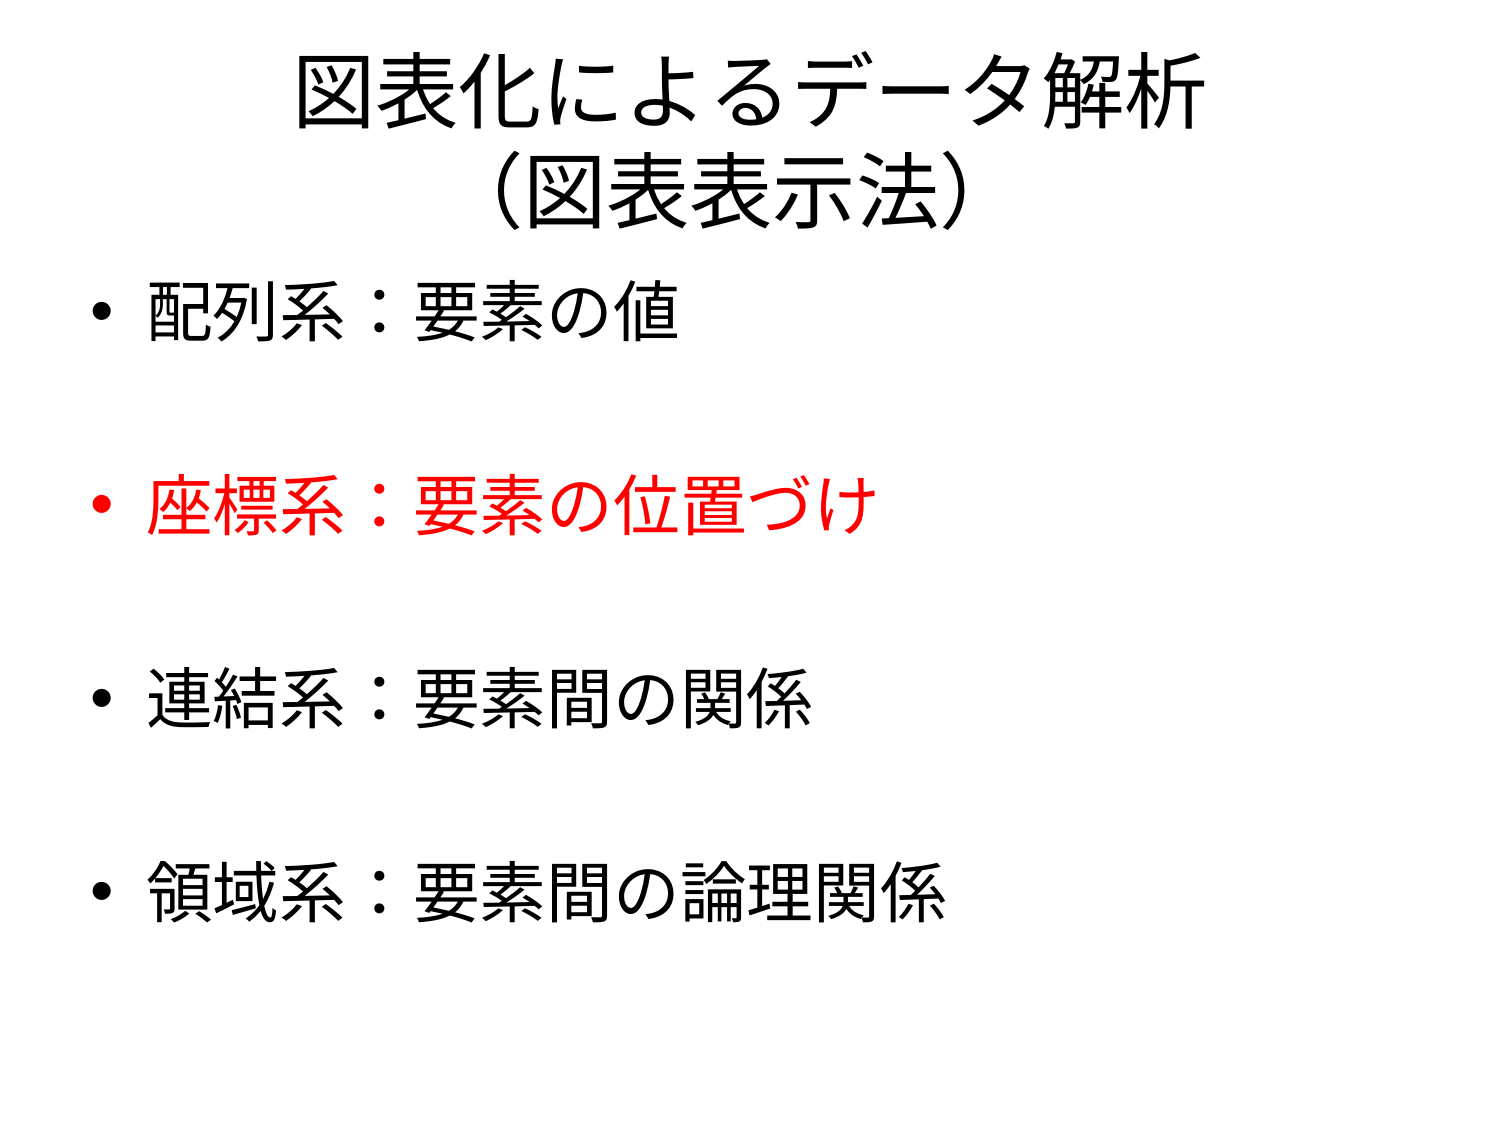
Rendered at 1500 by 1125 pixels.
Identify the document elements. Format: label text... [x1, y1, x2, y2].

title 図表化によるデータ解析 （図表表示法） [75, 31, 1426, 247]
list 配列系：要素の値 座標系：要素の位置づけ 連結系：要素間の関係 領域系：要素間の論理関係 [75, 262, 1426, 1034]
